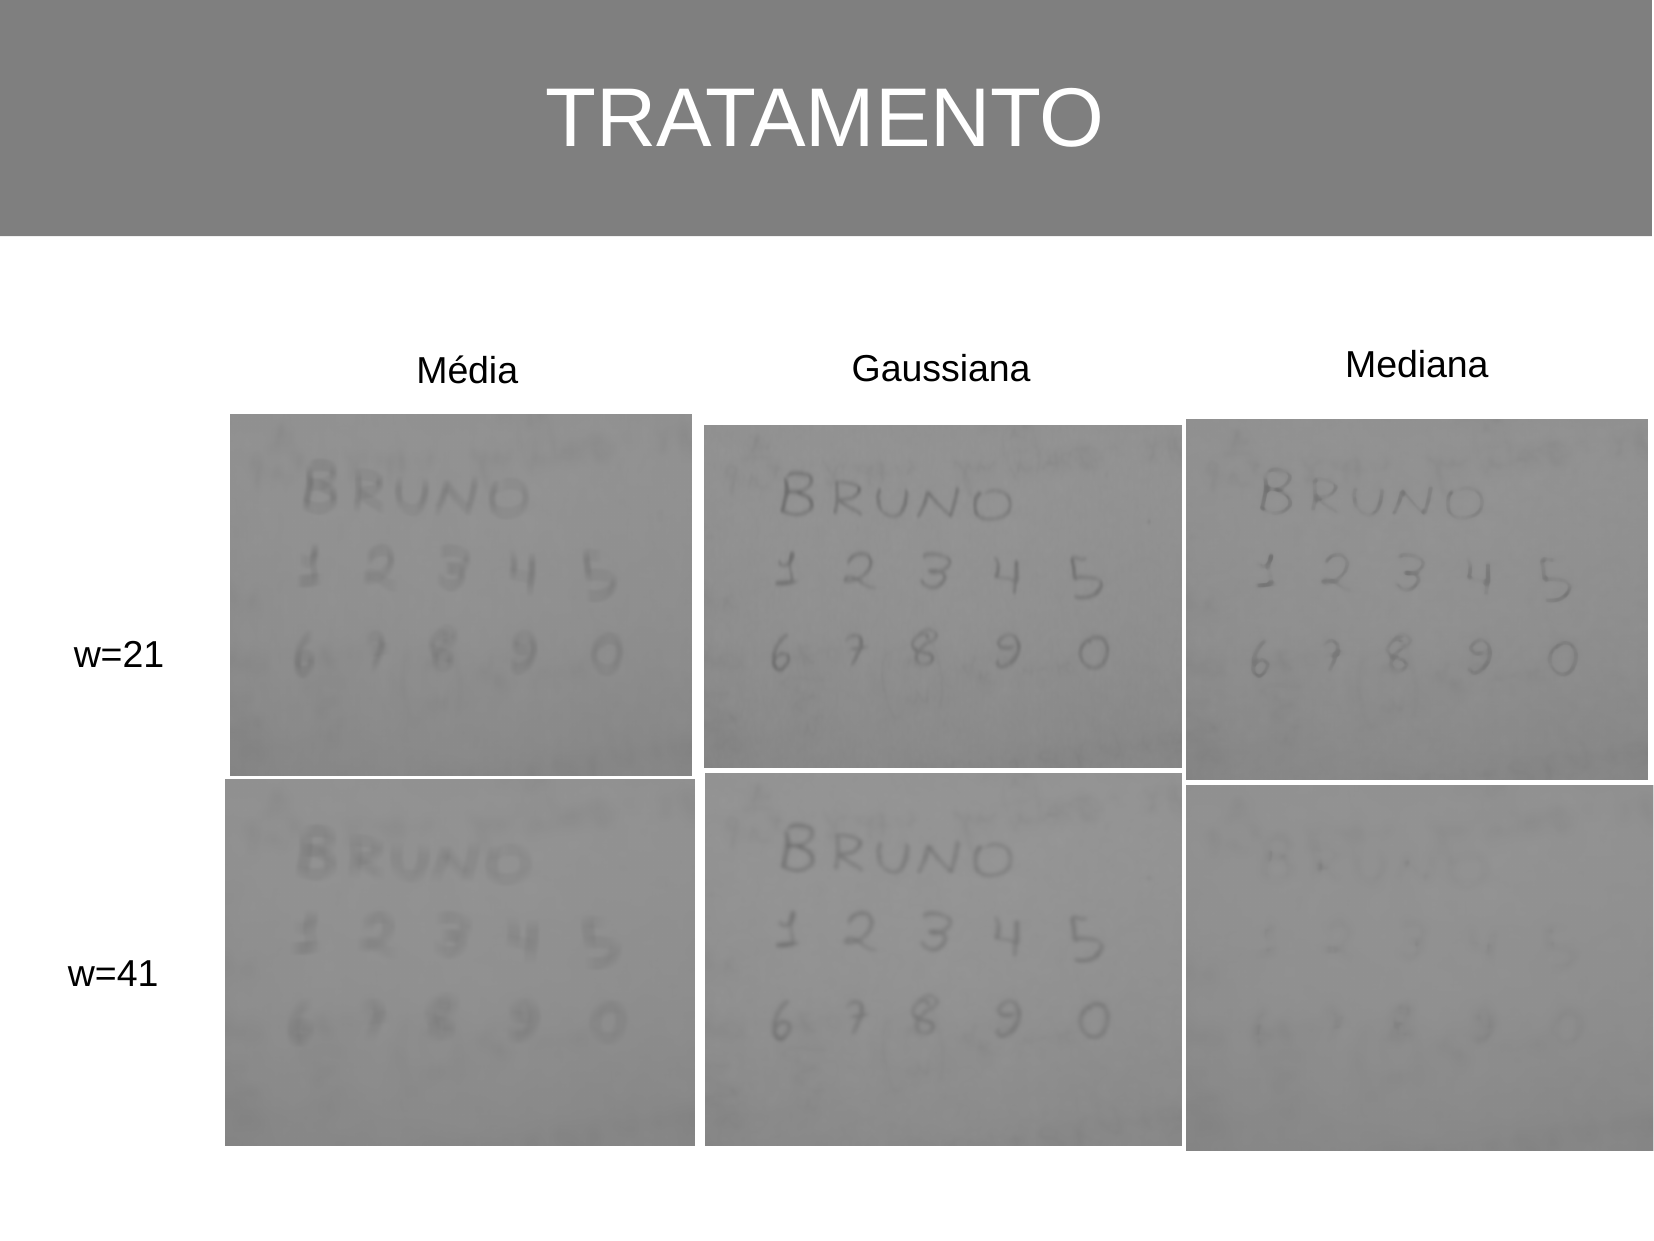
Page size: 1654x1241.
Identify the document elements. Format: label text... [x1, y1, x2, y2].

text_box w=21 [59, 625, 180, 683]
picture [704, 425, 1182, 768]
picture [230, 414, 692, 776]
picture [1186, 785, 1654, 1151]
text_box Média [401, 342, 533, 400]
text_box Mediana [1330, 336, 1504, 394]
picture [225, 779, 695, 1146]
text_box TRATAMENTO [0, 0, 1652, 237]
picture [1186, 419, 1648, 780]
text_box Gaussiana [836, 340, 1046, 398]
picture [705, 773, 1182, 1146]
text_box w=41 [53, 944, 174, 1002]
